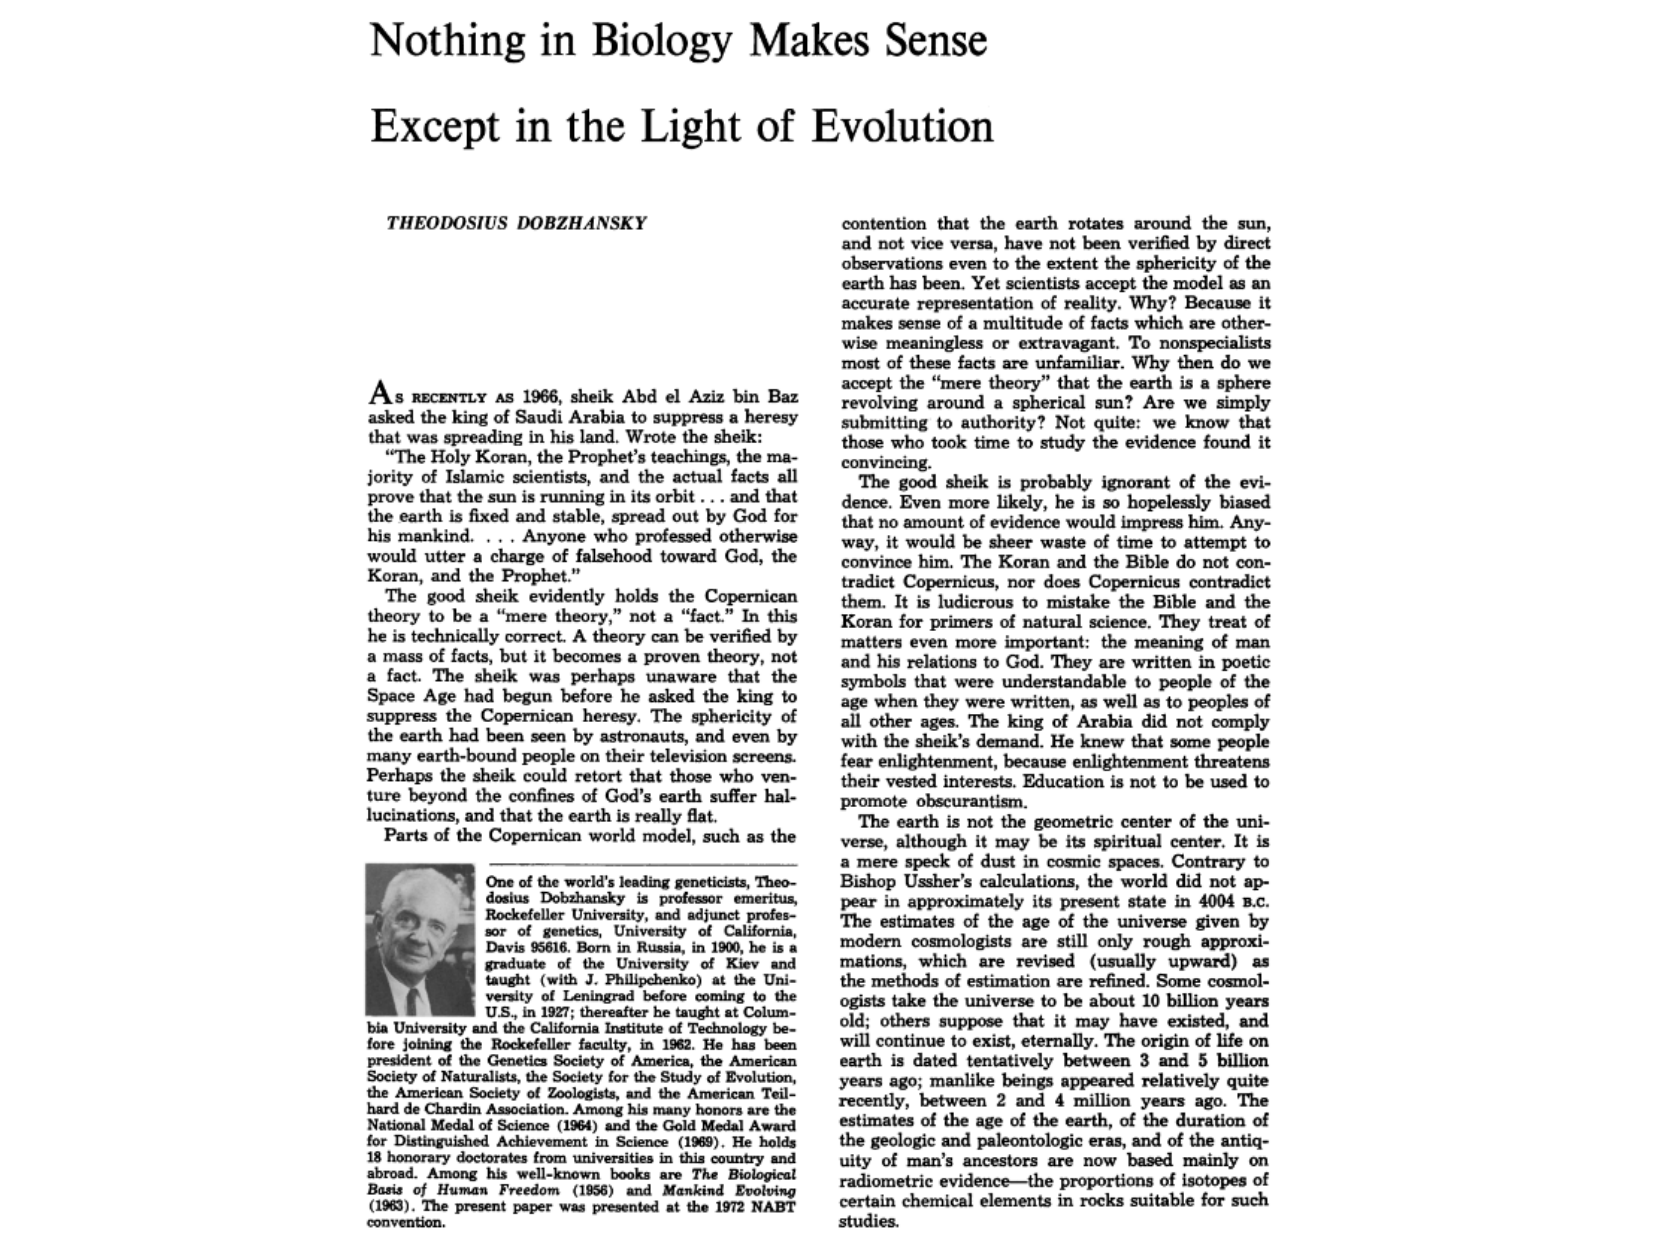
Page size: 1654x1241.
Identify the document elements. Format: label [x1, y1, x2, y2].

picture [358, 6, 1296, 1241]
